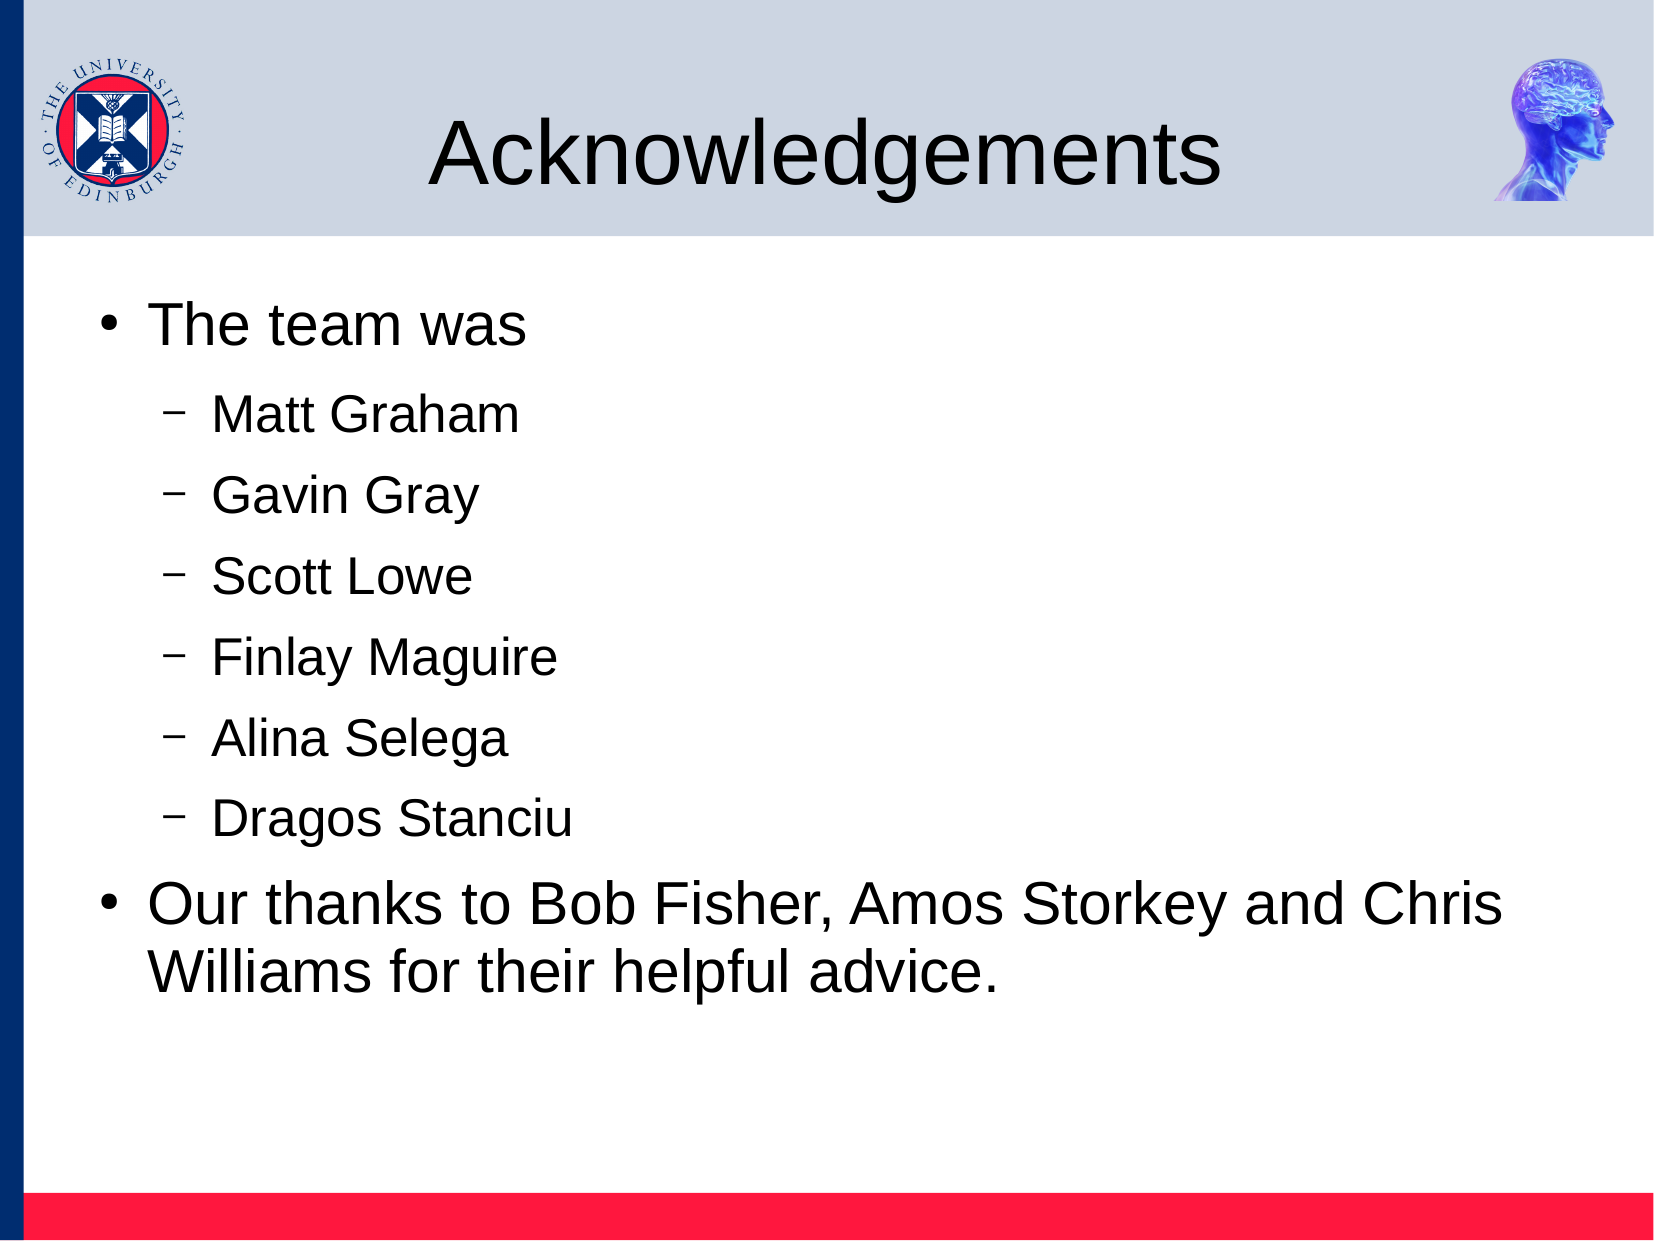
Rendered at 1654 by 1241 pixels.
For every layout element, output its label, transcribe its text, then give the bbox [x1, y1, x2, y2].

title Acknowledgements [82, 49, 1571, 257]
list The team was Matt Graham Gavin Gray Scott Lowe Finlay Maguire Alina Selega Dragos Stanciu Our thanks to Bob Fisher, Amos Storkey and Chris Williams for their helpful advice. [82, 290, 1571, 1010]
picture [38, 56, 82, 205]
picture [1571, 58, 1615, 201]
